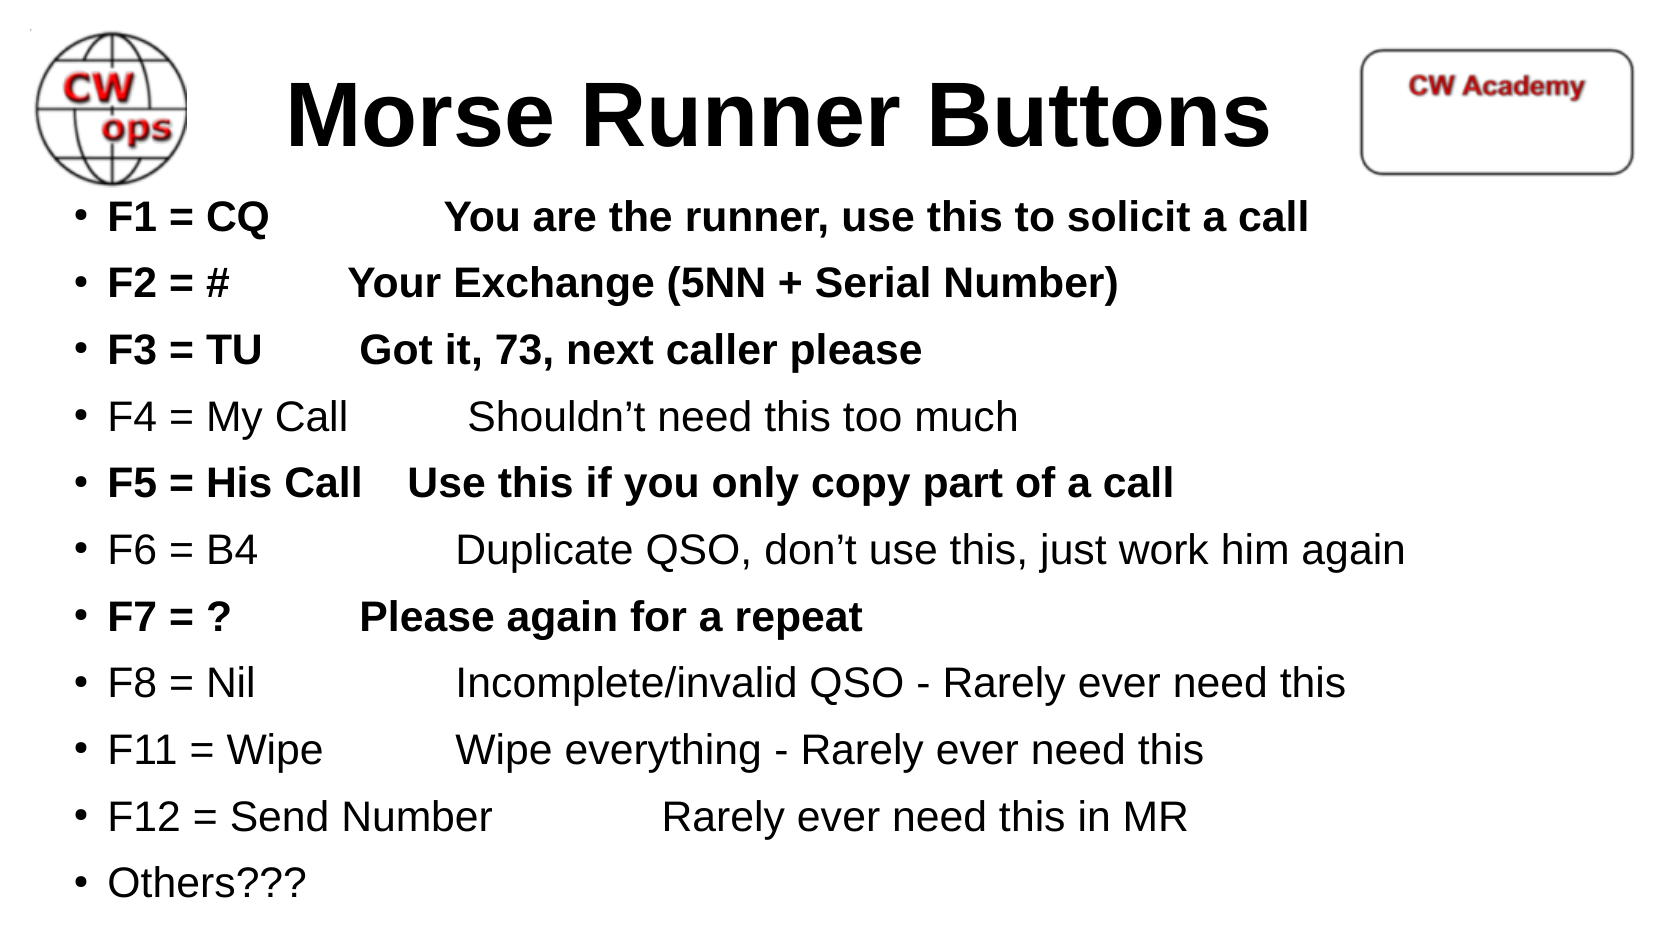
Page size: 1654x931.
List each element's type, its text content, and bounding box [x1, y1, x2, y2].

title Morse Runner Buttons [35, 37, 1524, 193]
picture [1524, 37, 1640, 186]
picture [30, 29, 187, 180]
list F1 = CQ You are the runner, use this to solicit a call F2 = # Your Exchange (5NN + Serial Number) F3 = TU Got it, 73, next caller please F4 = My Call Shouldn’t need this too much F5 = His Call Use this if you only copy part of a call F6 = B4 Duplicate QSO, don’t use this, just work him again F7 = ? Please again for a repeat F8 = Nil Incomplete/invalid QSO - Rarely ever need this F11 = Wipe Wipe everything - Rarely ever need this F12 = Send Number Rarely ever need this in MR Others??? [62, 192, 1654, 916]
